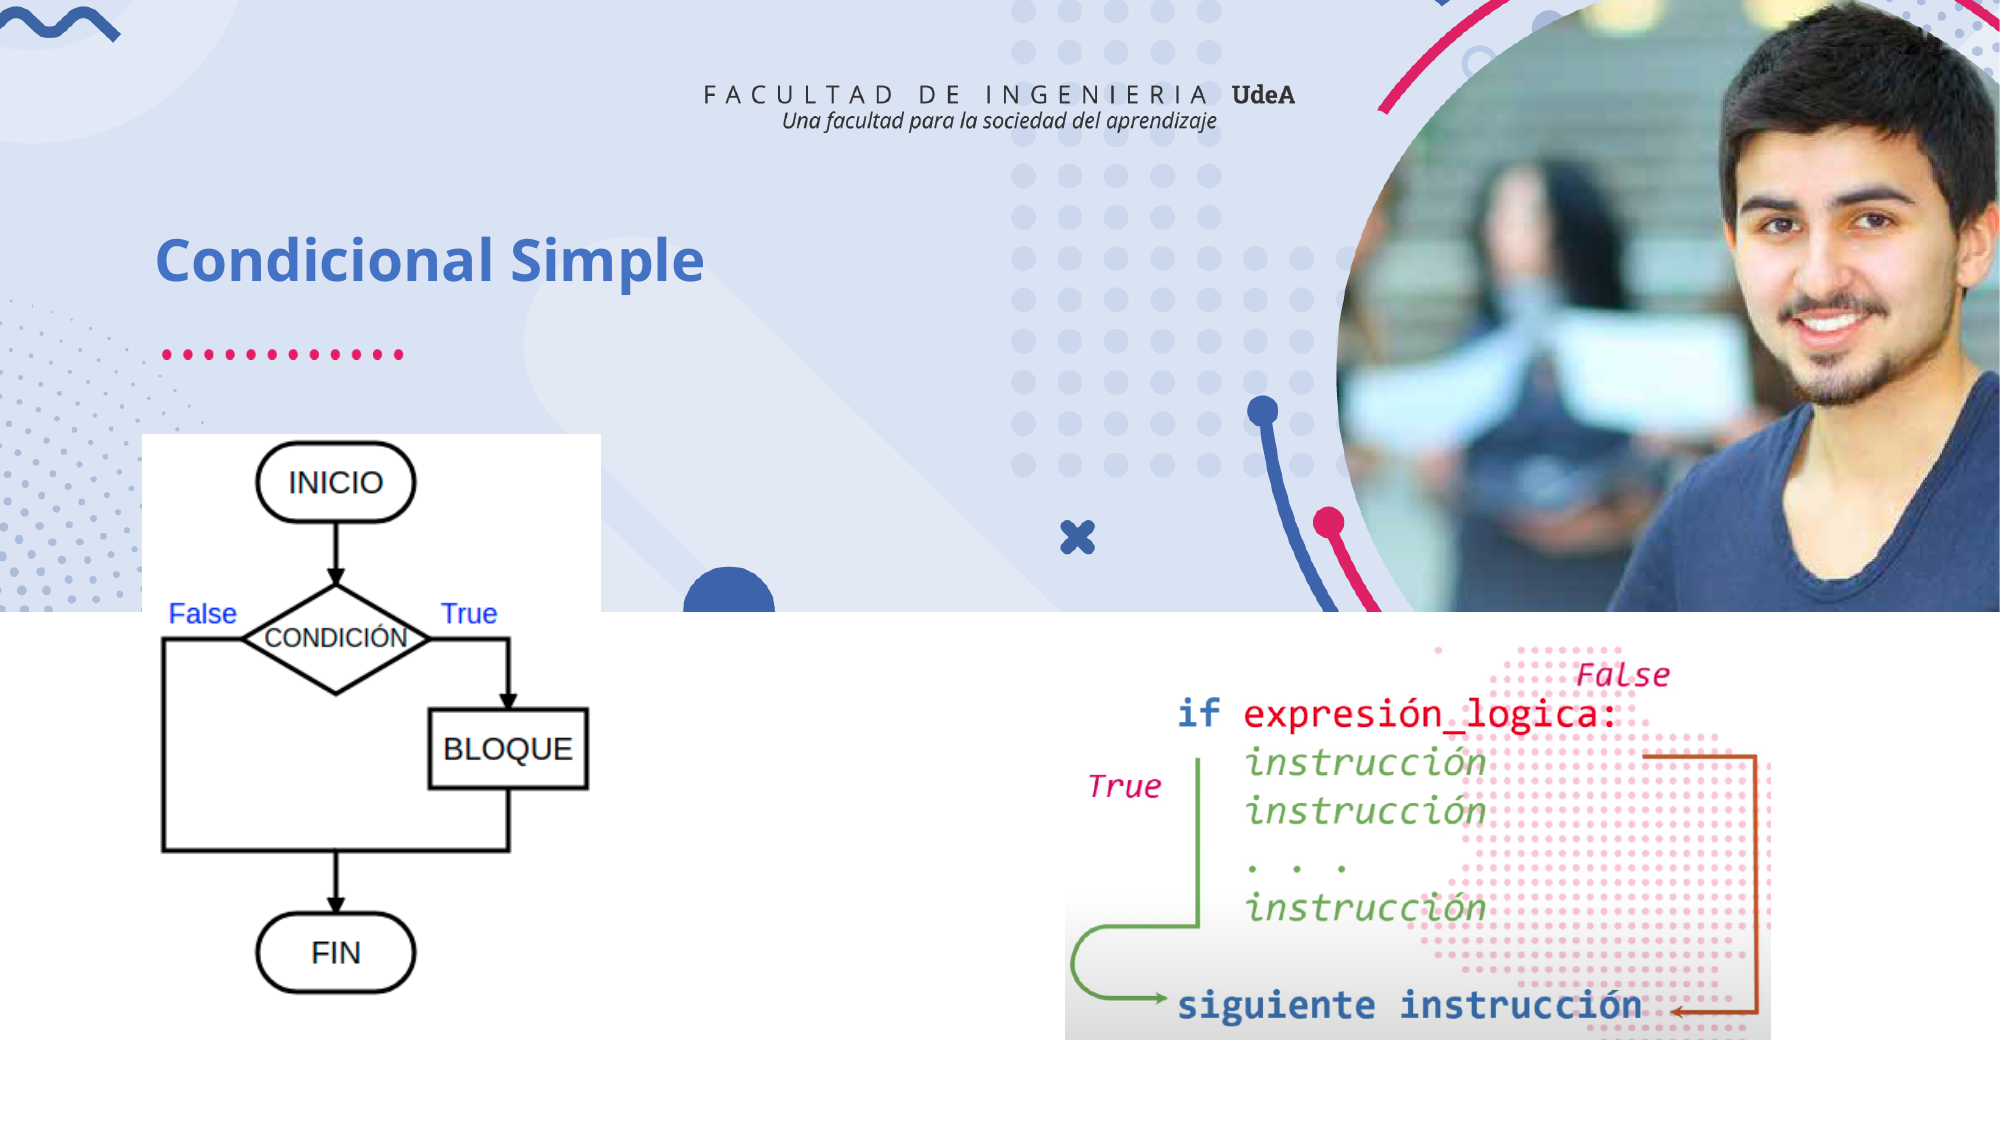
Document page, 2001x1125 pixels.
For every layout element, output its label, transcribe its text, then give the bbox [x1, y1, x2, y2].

text_box Condicional Simple [139, 206, 1036, 318]
picture [0, 0, 2000, 1014]
picture [1065, 644, 1771, 1040]
